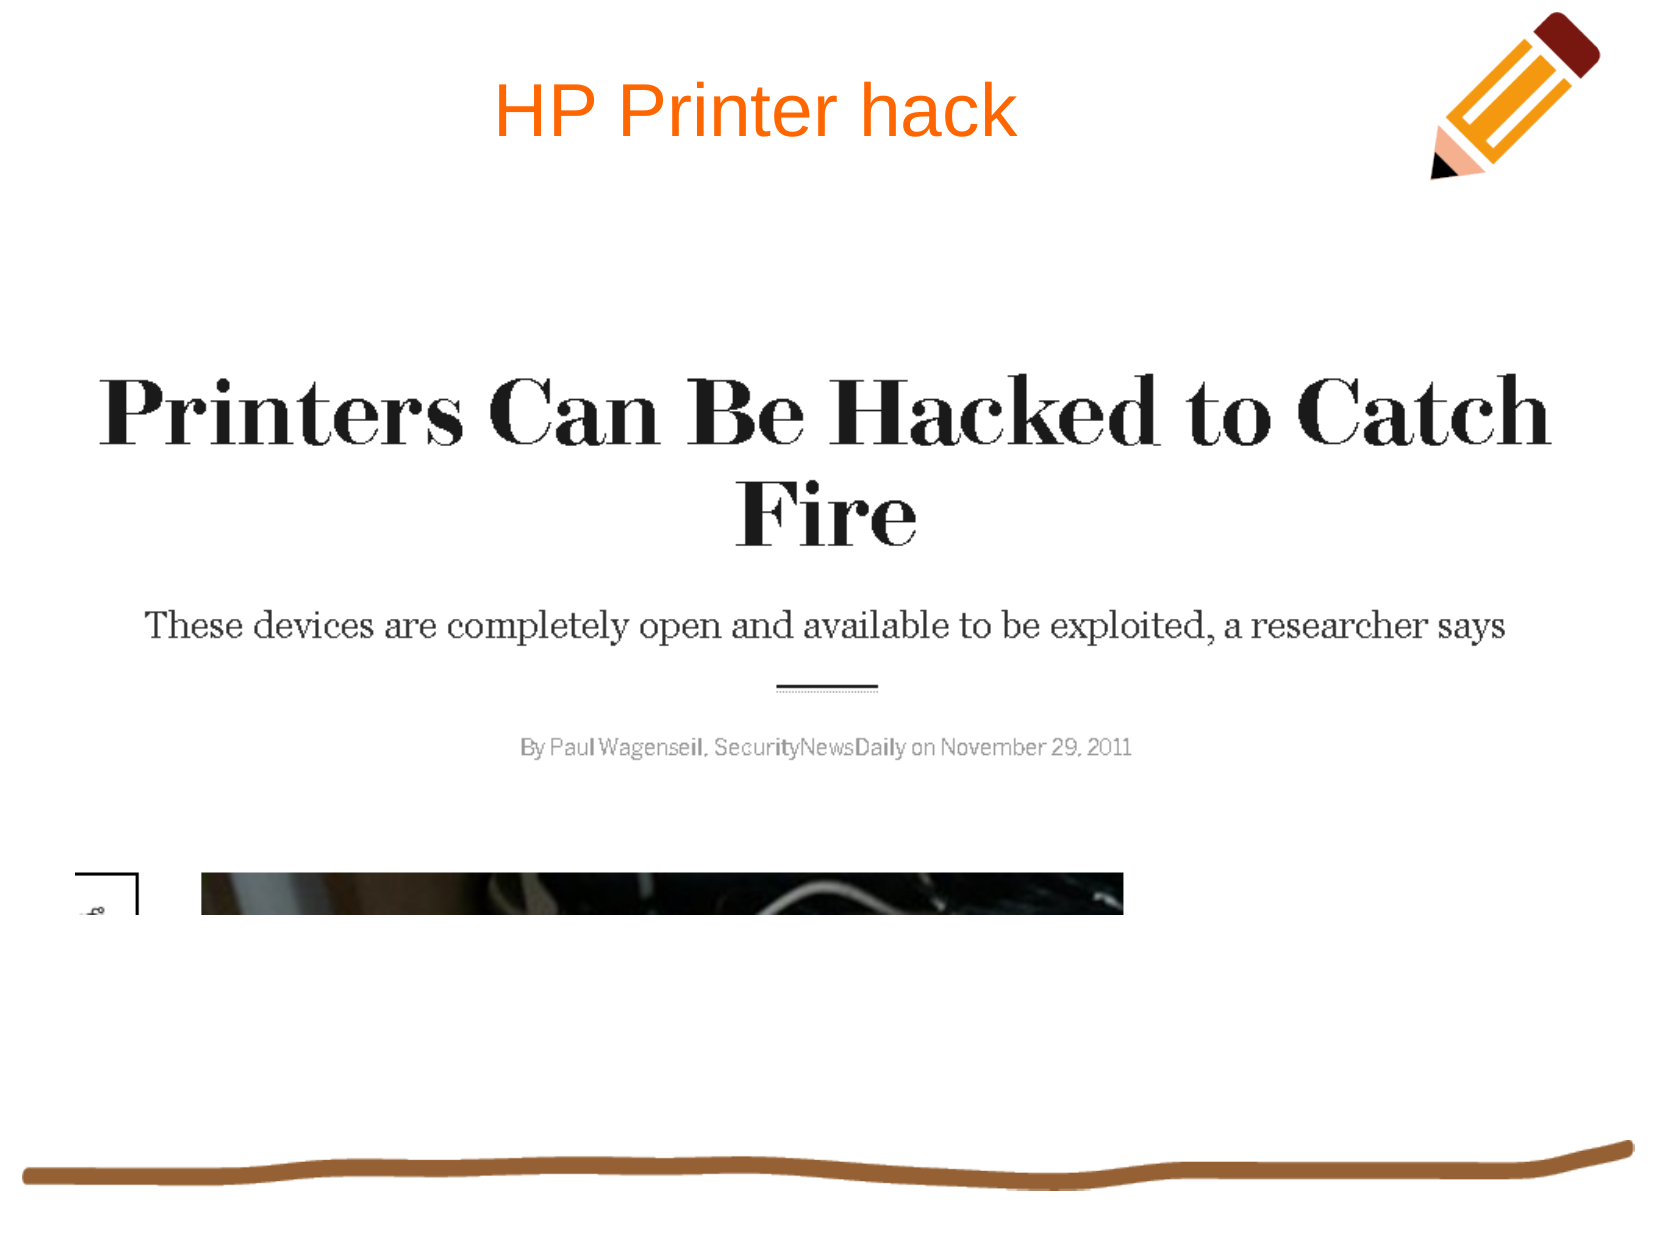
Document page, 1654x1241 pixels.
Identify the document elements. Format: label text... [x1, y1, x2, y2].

title HP Printer hack [82, 49, 1430, 172]
picture [22, 1140, 1635, 1191]
picture [1430, 12, 1601, 181]
picture [75, 360, 1616, 916]
